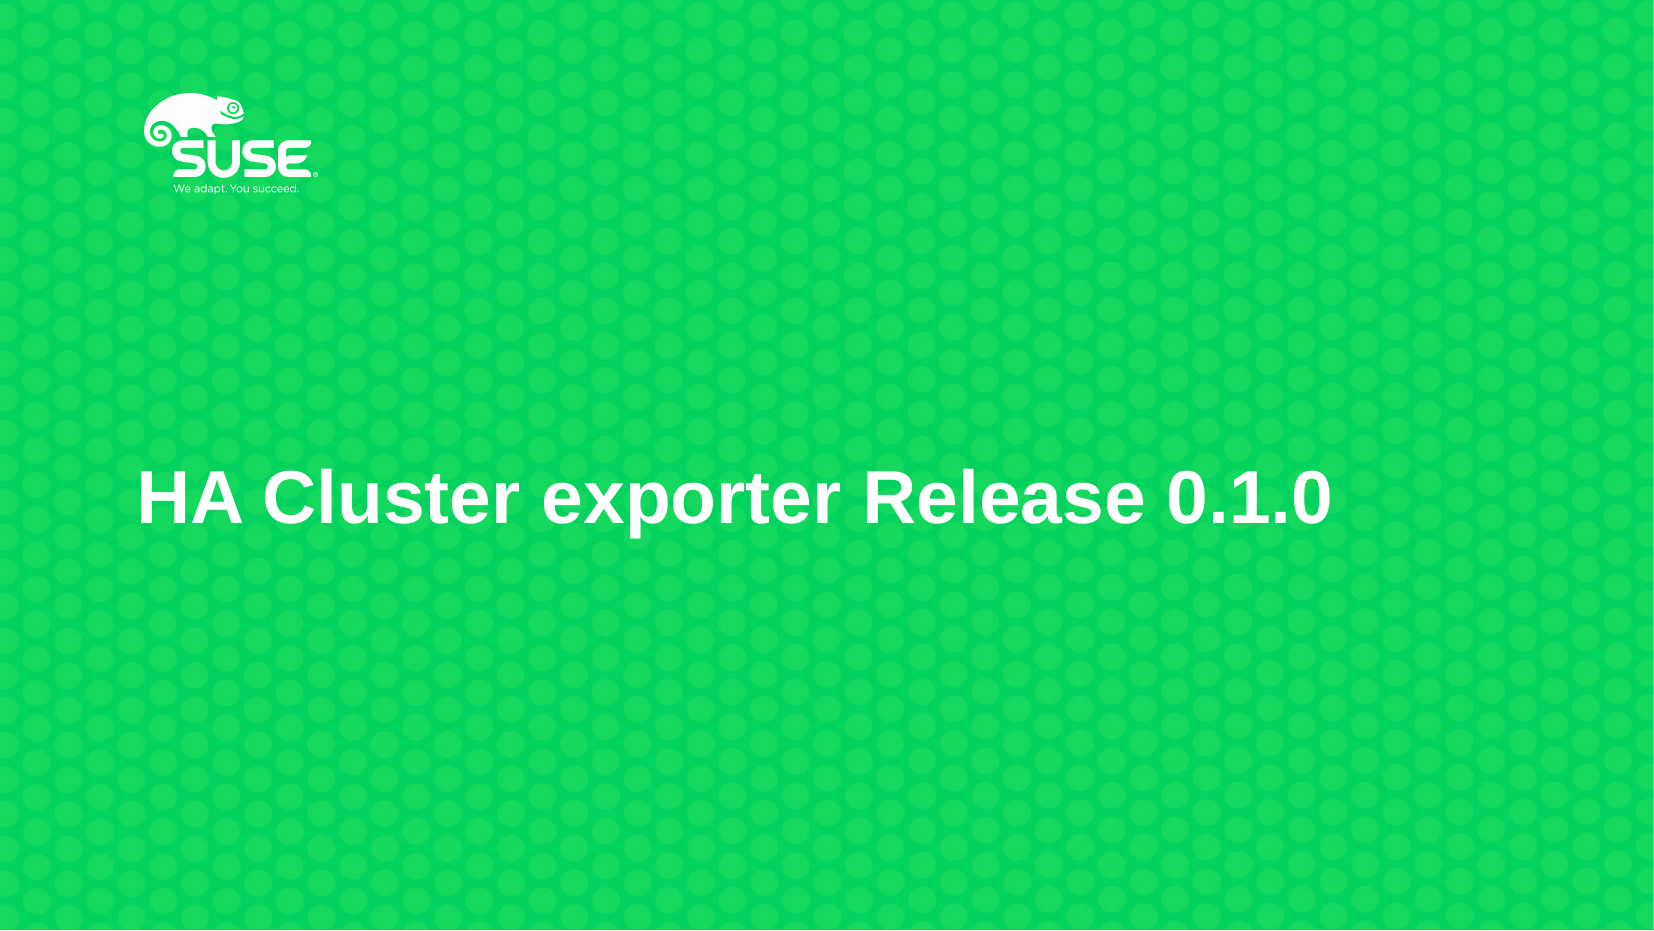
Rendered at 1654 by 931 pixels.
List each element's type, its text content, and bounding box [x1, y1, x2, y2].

title HA Cluster exporter Release 0.1.0 [121, 217, 1531, 541]
picture [0, 0, 1654, 930]
